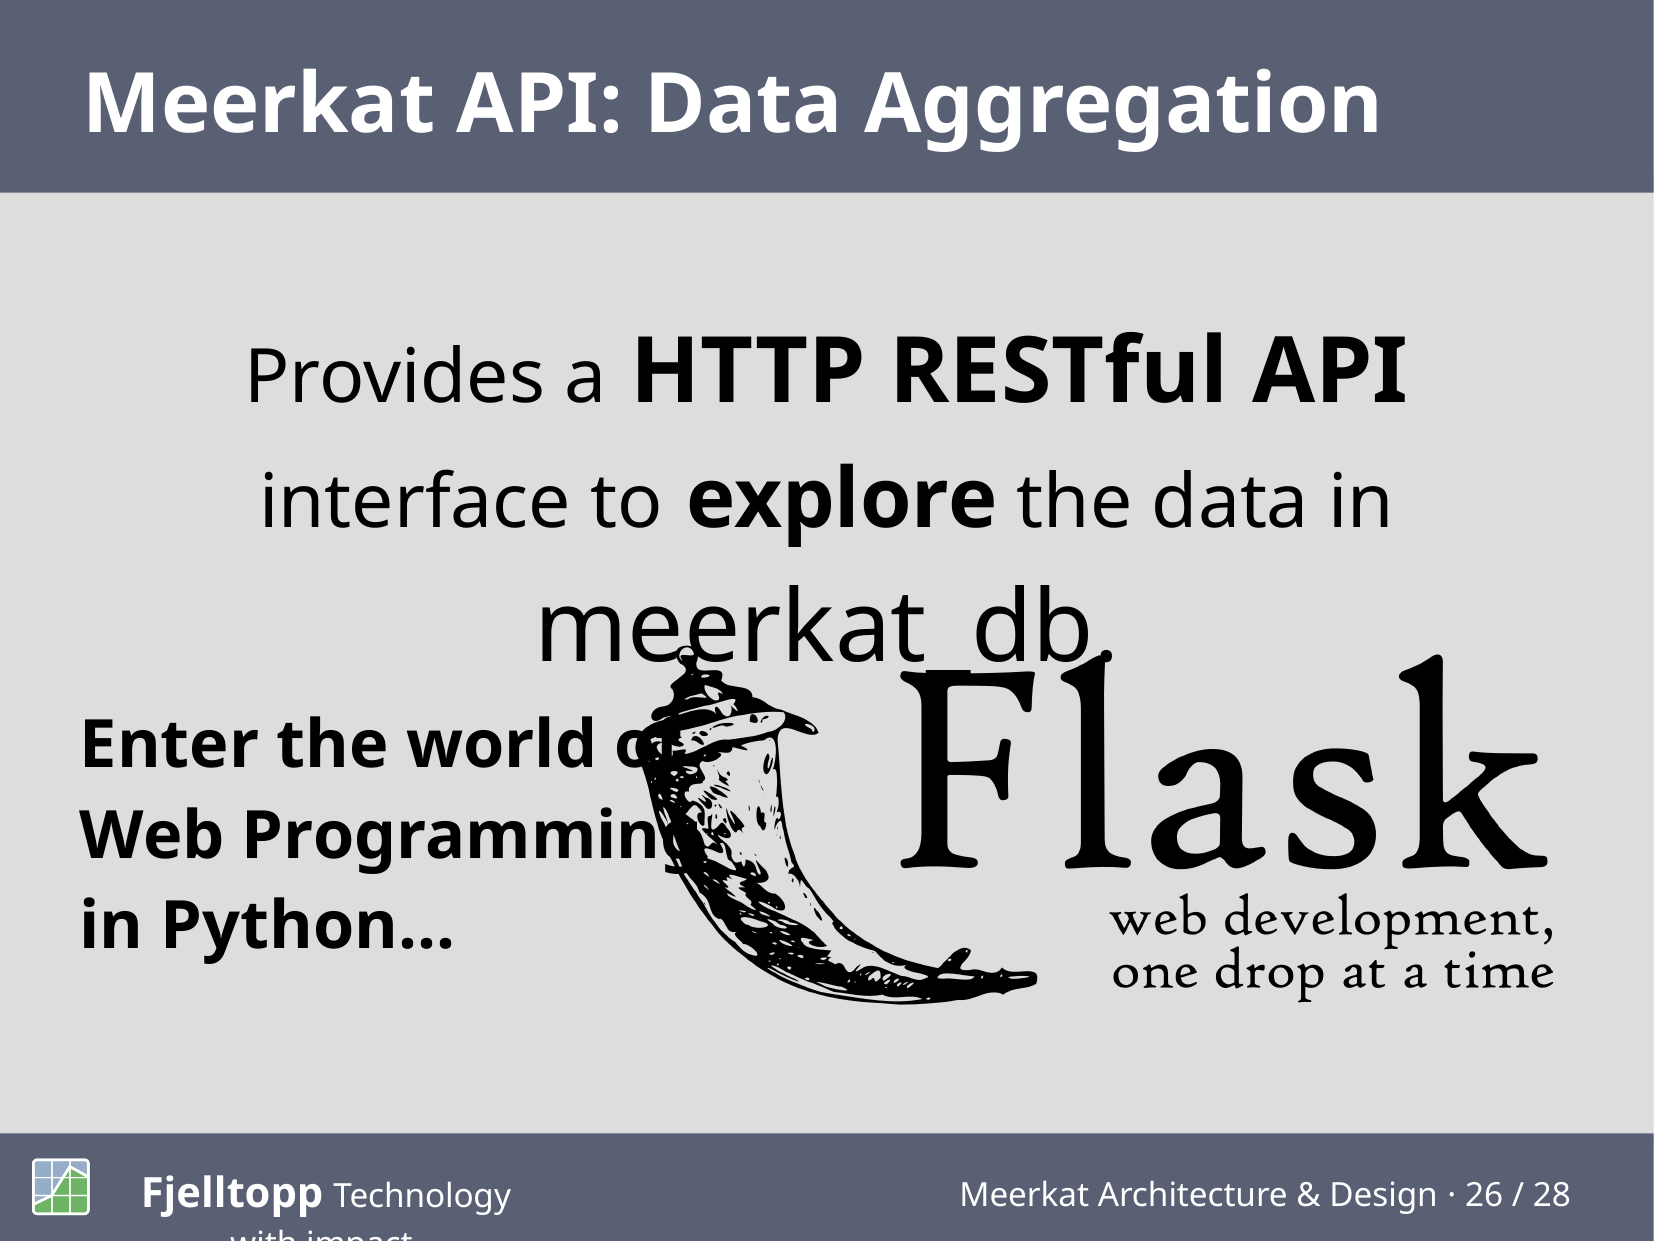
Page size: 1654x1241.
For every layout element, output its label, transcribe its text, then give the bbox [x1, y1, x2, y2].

text_box Provides a HTTP RESTful API interface to explore the data in meerkat_db. [138, 296, 1516, 552]
title Meerkat API: Data Aggregation [82, 0, 1454, 205]
text_box Enter the world of Web Programming in Python... [65, 688, 610, 954]
picture [610, 634, 1577, 1013]
